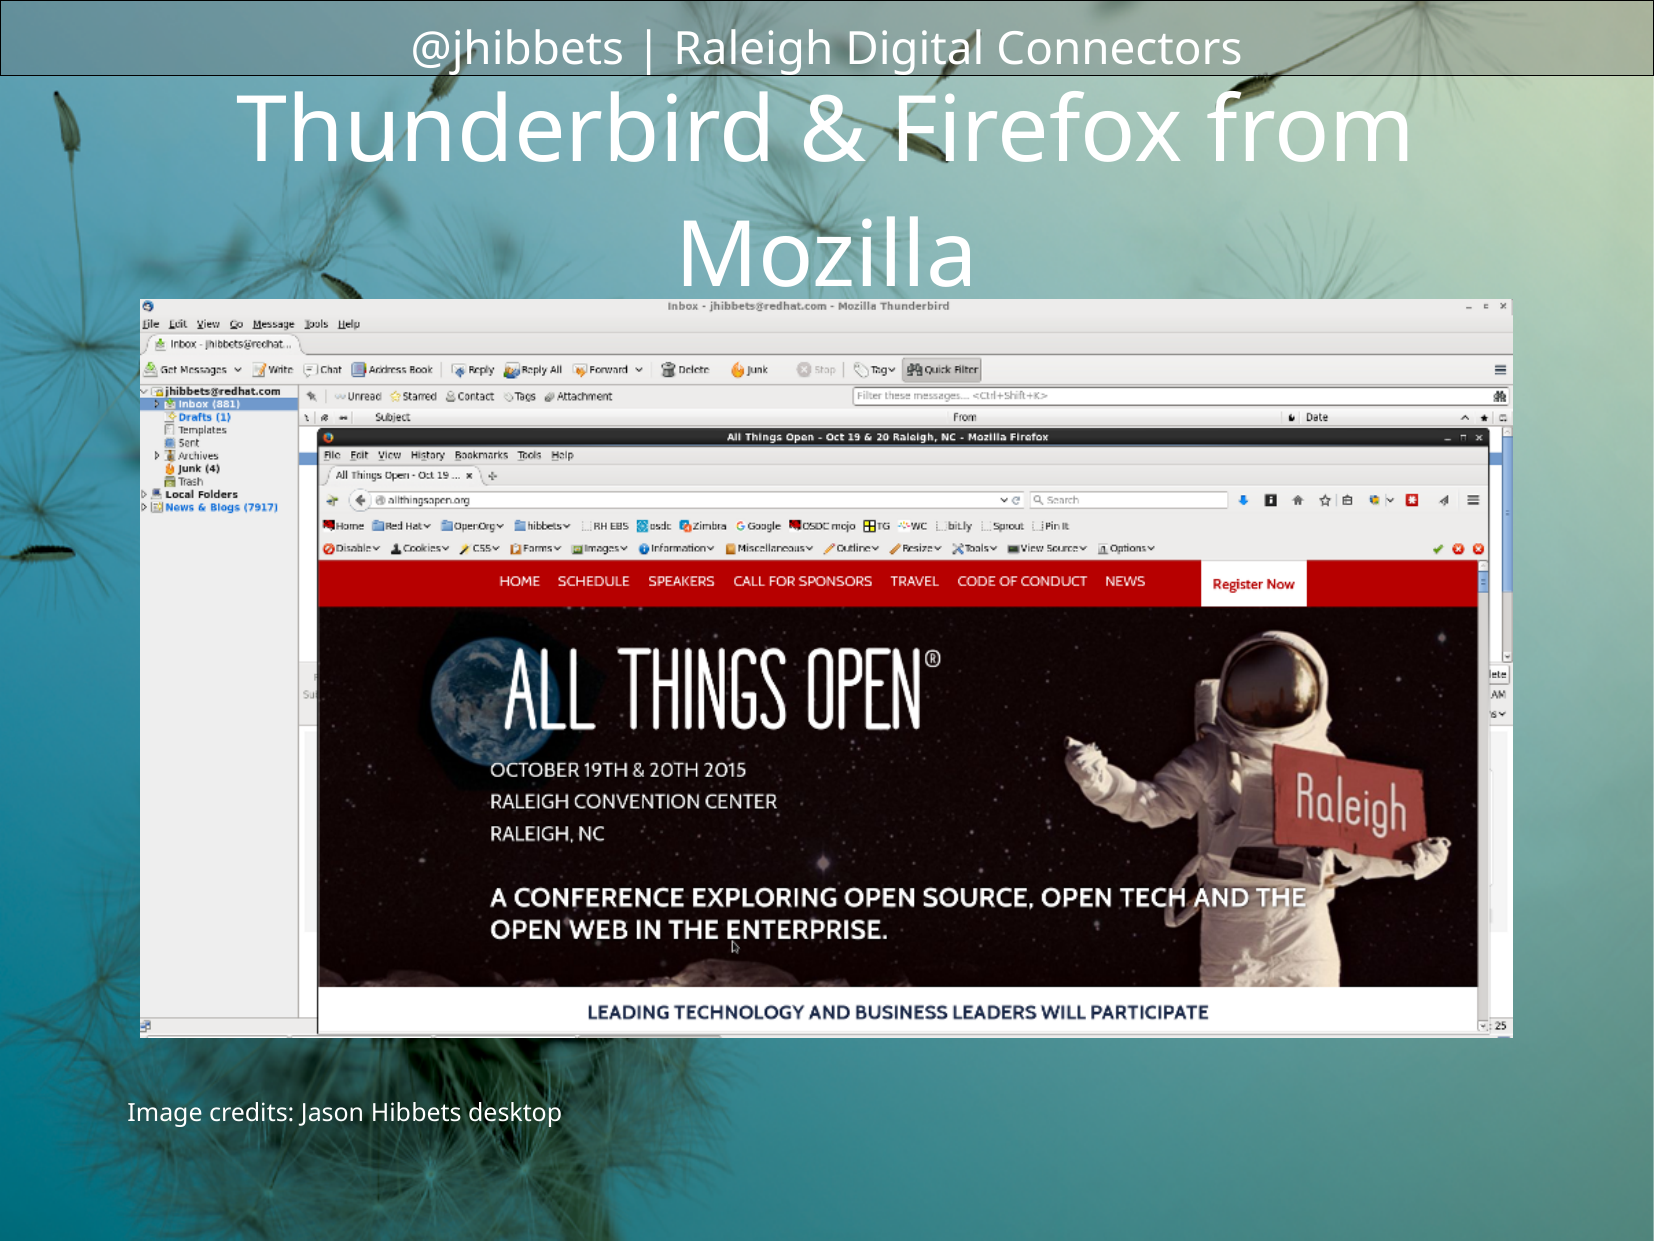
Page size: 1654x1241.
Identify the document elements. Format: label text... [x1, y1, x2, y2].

picture [0, 76, 1654, 1241]
text_box Image credits: Jason Hibbets desktop [112, 1087, 772, 1131]
title Thunderbird & Firefox from Mozilla [82, 84, 1571, 292]
